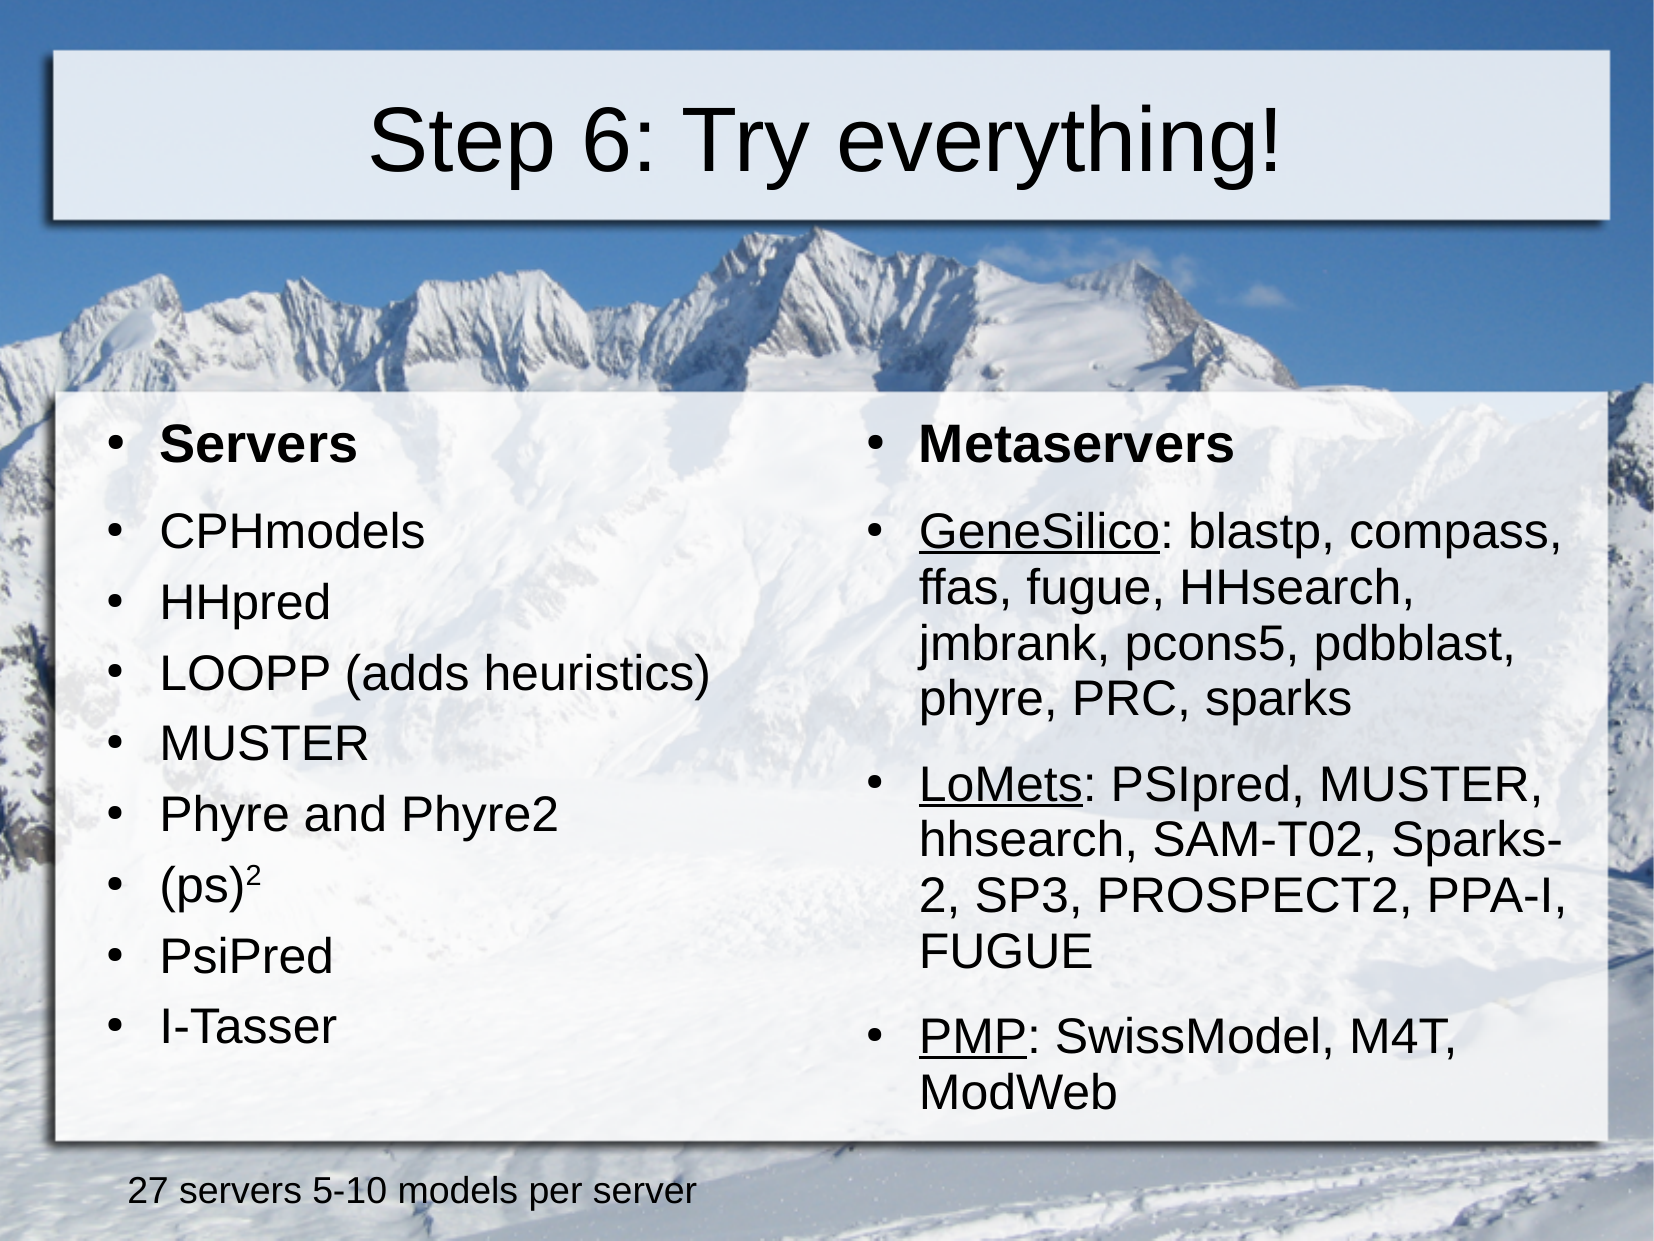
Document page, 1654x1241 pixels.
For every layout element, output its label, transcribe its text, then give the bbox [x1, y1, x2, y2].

title Step 6: Try everything! [59, 61, 1595, 219]
text_box 27 servers 5-10 models per server [112, 1162, 713, 1220]
list Metaservers GeneSilico: blastp, compass, ffas, fugue, HHsearch, jmbrank, pcons5, pdbblast, phyre, PRC, sparks LoMets: PSIpred, MUSTER, hhsearch, SAM-T02, Sparks-2, SP3, PROSPECT2, PPA-I, FUGUE PMP: SwissModel, M4T, ModWeb [848, 413, 1572, 1218]
picture [0, 0, 1654, 1241]
list Servers CPHmodels HHpred LOOPP (adds heuristics) MUSTER Phyre and Phyre2 (ps)2 PsiPred I-Tasser [88, 413, 812, 1232]
